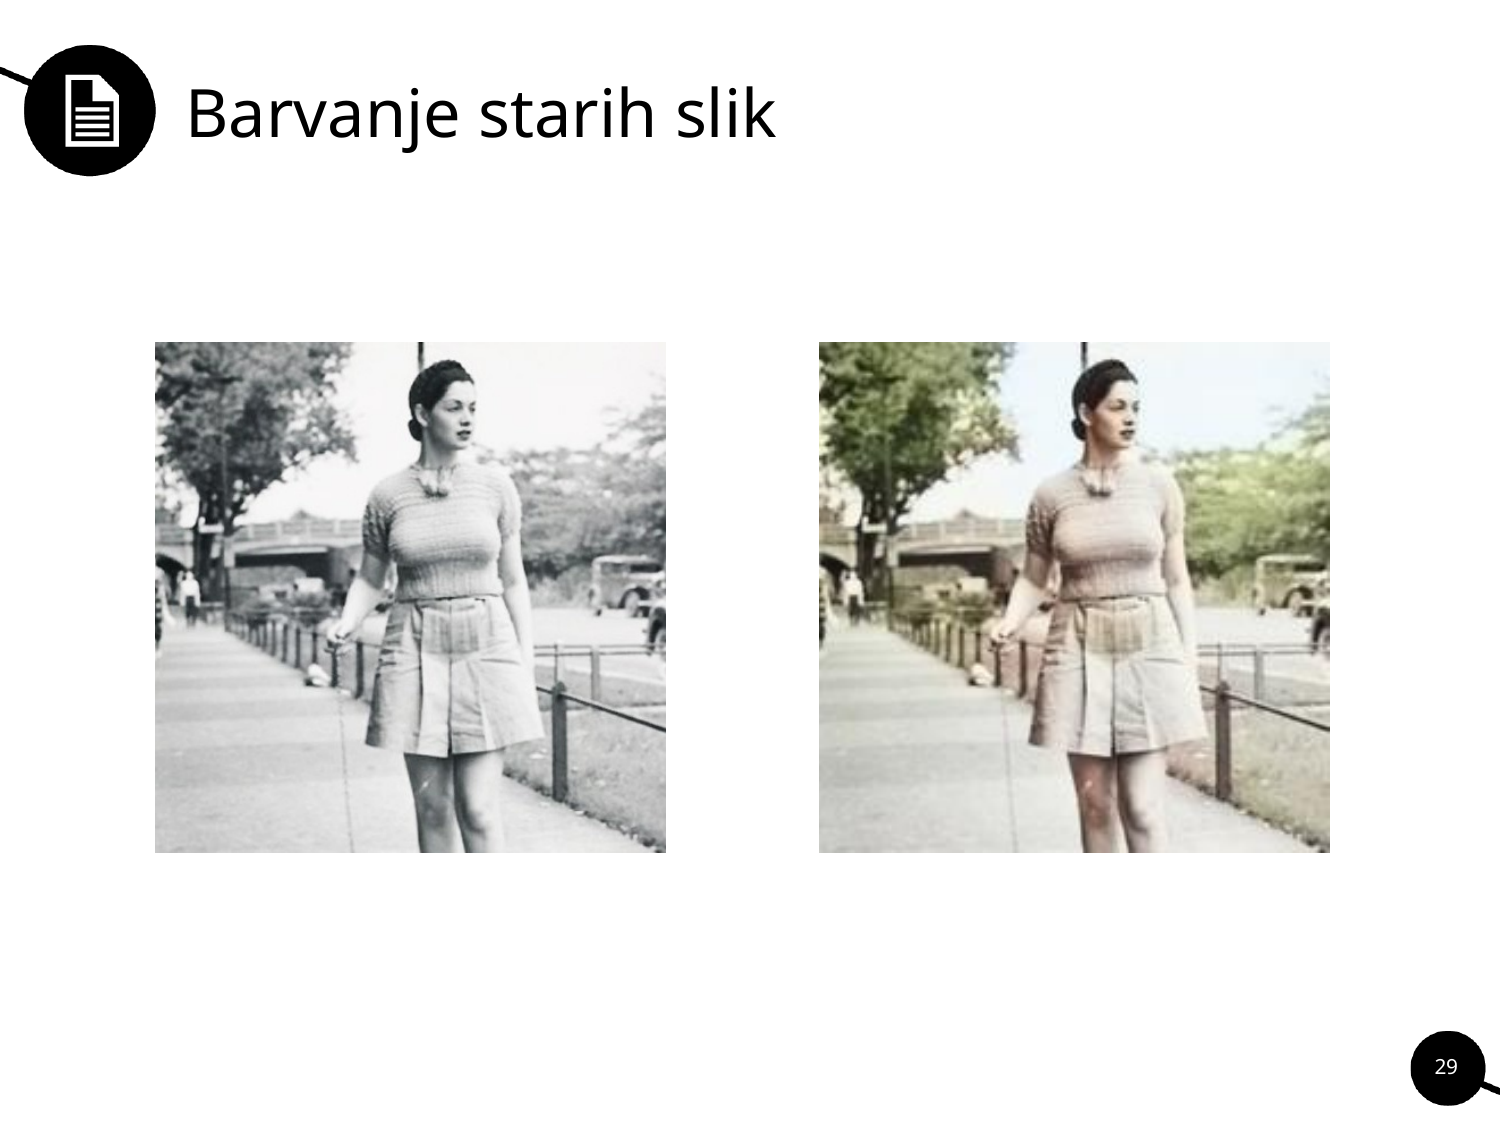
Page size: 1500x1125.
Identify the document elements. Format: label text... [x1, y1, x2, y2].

title Barvanje starih slik [170, 45, 1425, 177]
picture [0, 0, 1500, 1125]
